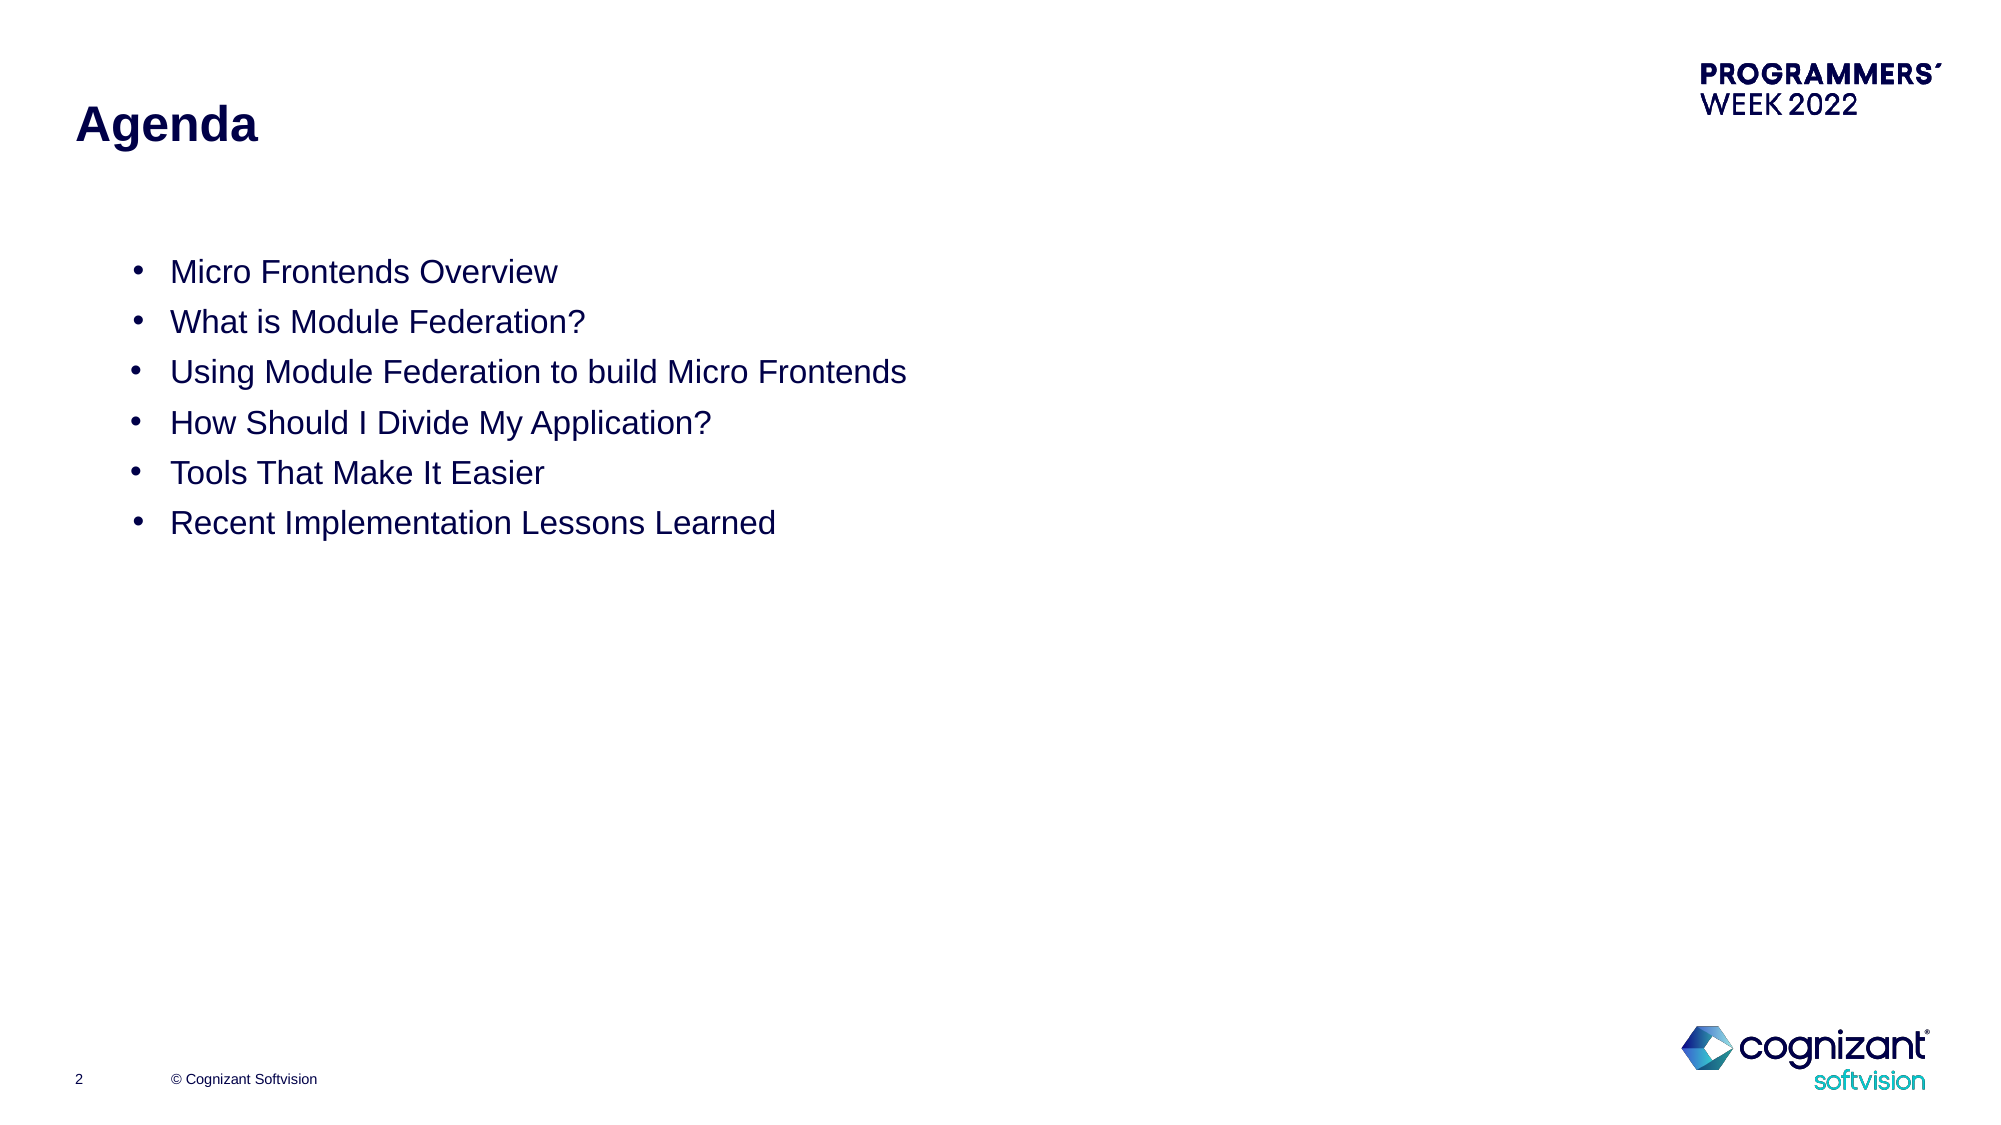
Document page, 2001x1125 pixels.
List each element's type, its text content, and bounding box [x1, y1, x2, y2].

slide_number 1 [75, 1056, 133, 1088]
picture [1677, 54, 1942, 129]
picture [1663, 1005, 1949, 1110]
title Agenda [75, 91, 1848, 142]
footer © Cognizant Softvision [171, 1056, 368, 1088]
list Micro Frontends Overview What is Module Federation? Using Module Federation to build Micro Frontends How Should I Divide My Application? Tools That Make It Easier Recent Implementation Lessons Learned [75, 249, 1848, 938]
